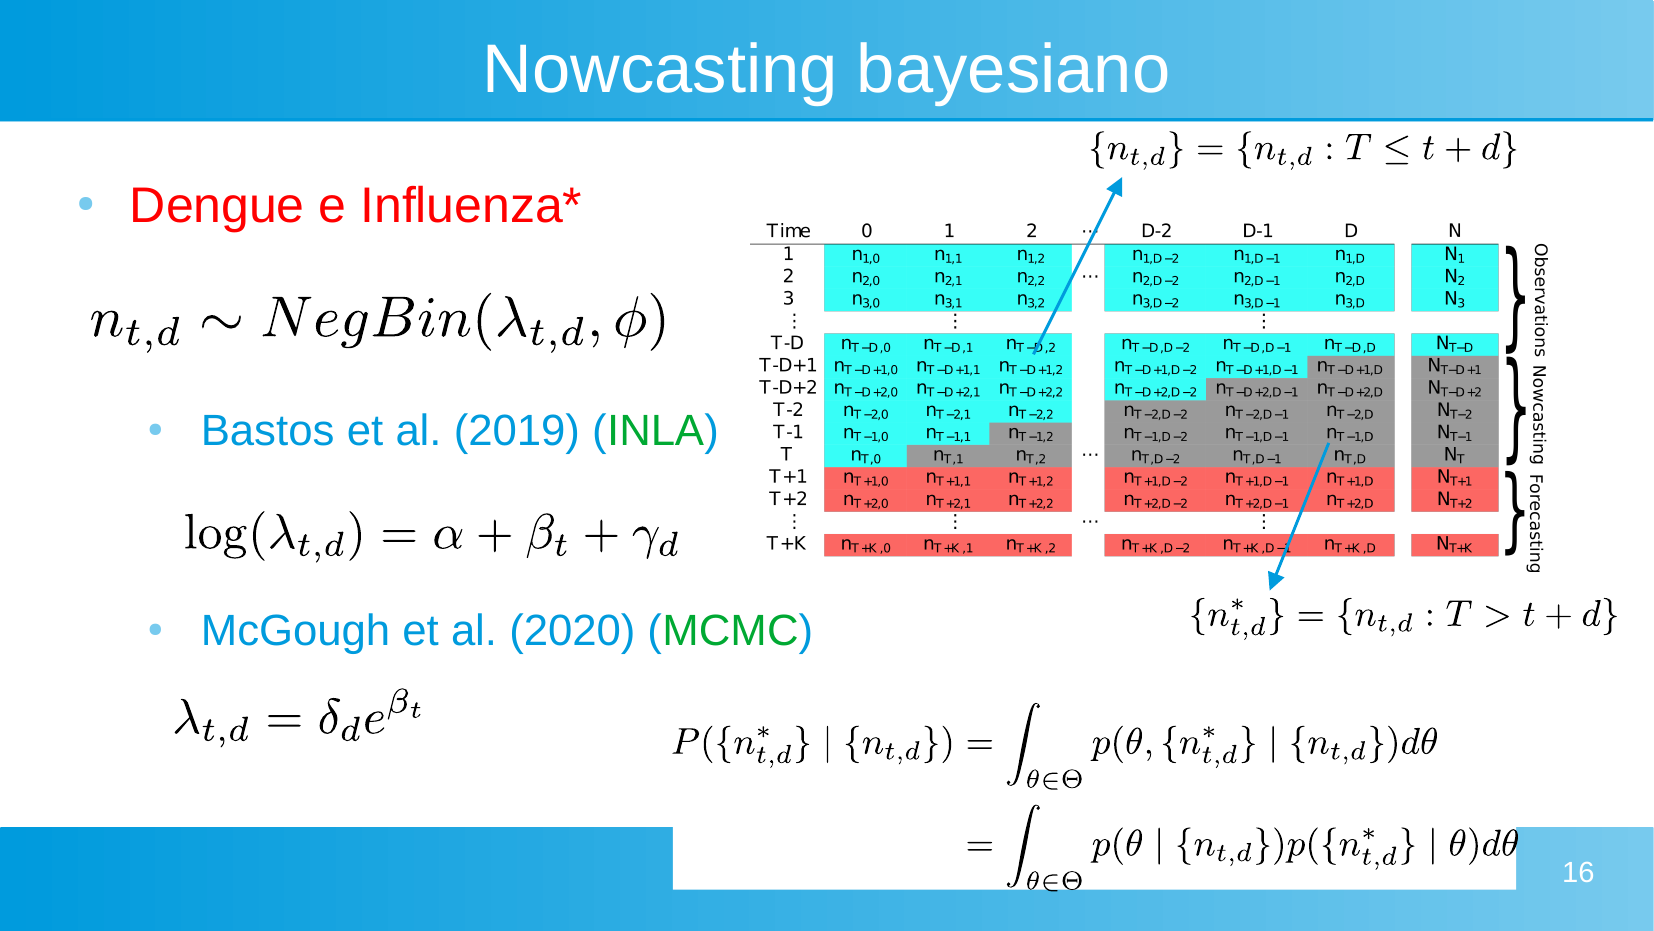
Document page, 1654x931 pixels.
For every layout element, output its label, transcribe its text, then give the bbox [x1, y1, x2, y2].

picture [87, 290, 667, 355]
picture [670, 702, 1518, 892]
picture [181, 509, 680, 565]
picture [1187, 596, 1619, 642]
picture [170, 686, 423, 750]
picture [750, 223, 1548, 572]
title Nowcasting bayesiano [59, 29, 1595, 108]
list Dengue e Influenza* Bastos et al. (2019) (INLA) McGough et al. (2020) (MCMC) [59, 177, 827, 768]
picture [1086, 129, 1518, 172]
